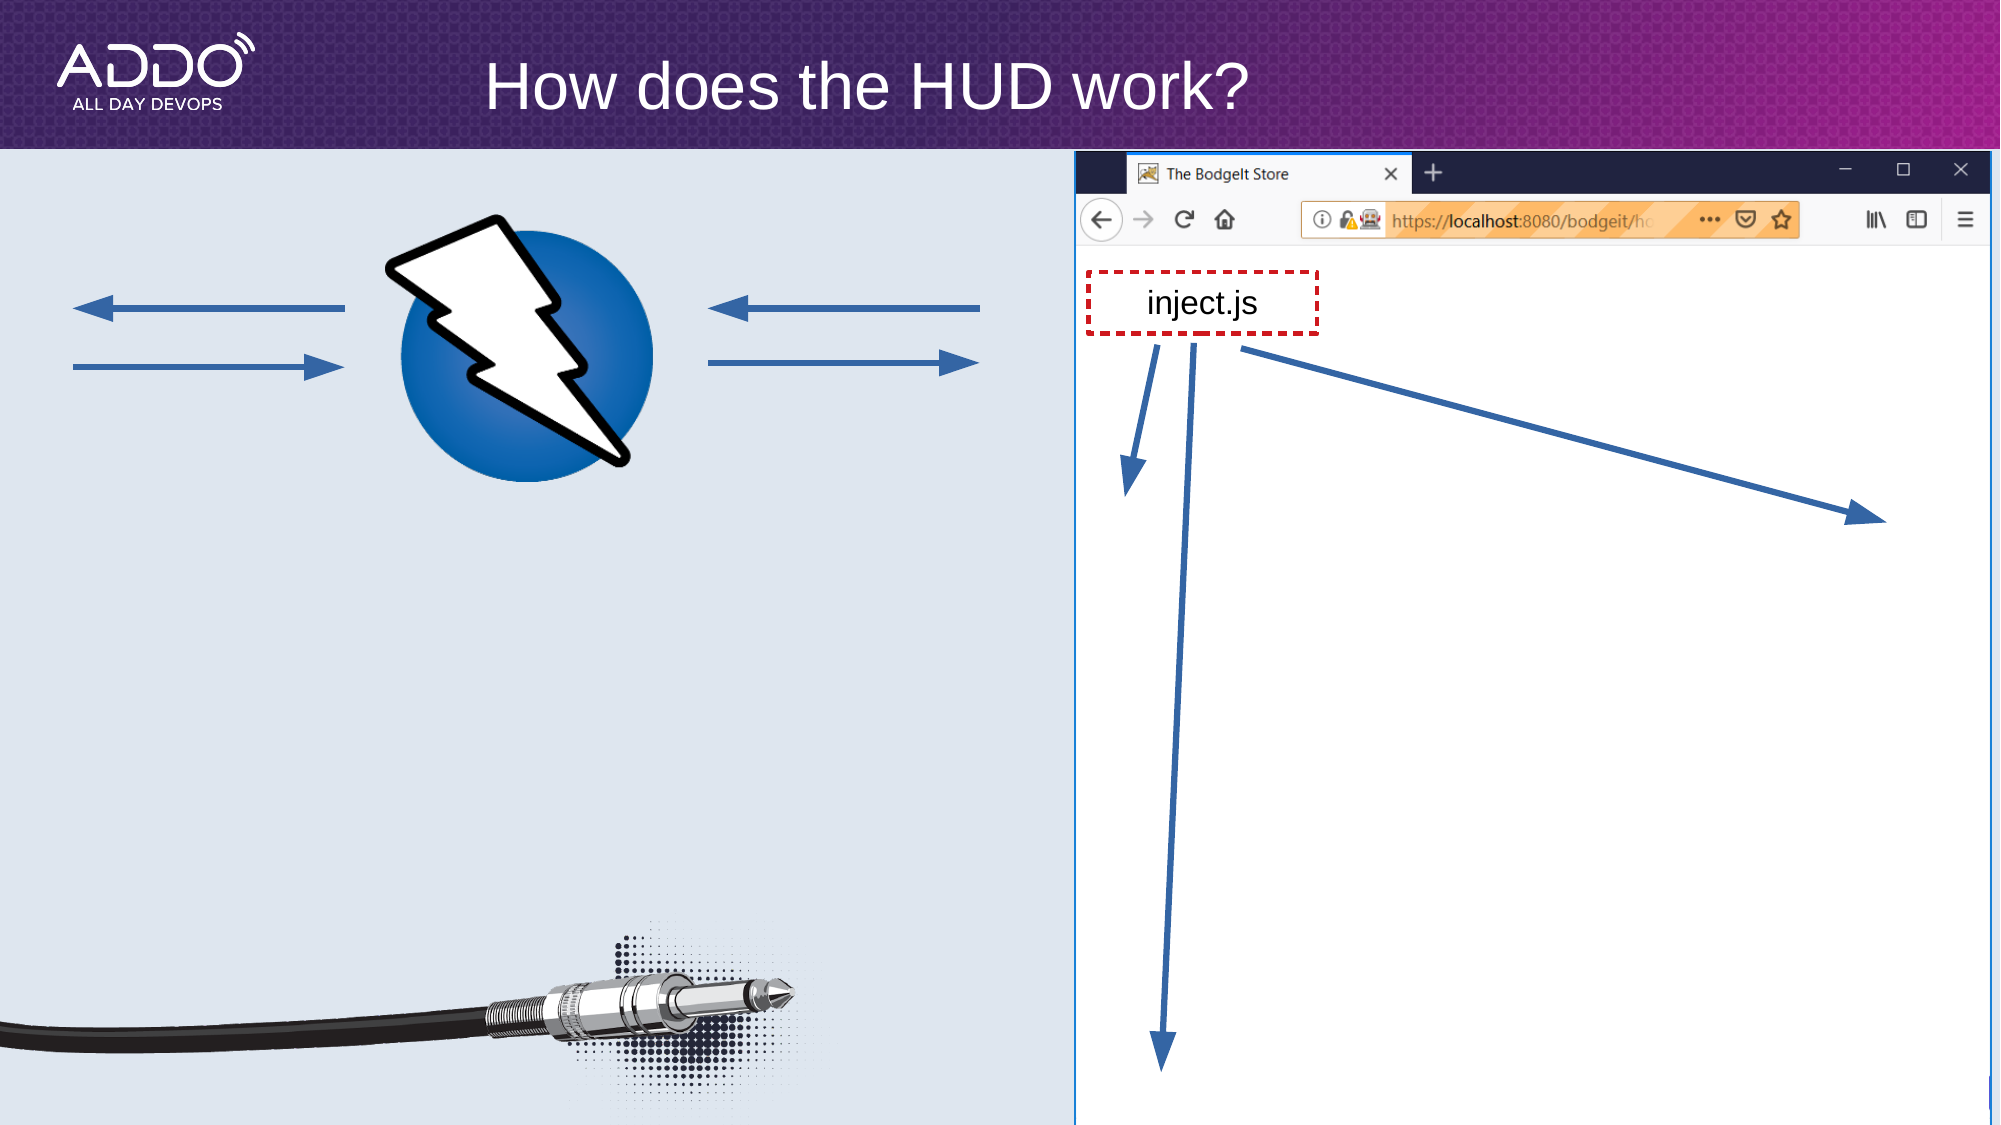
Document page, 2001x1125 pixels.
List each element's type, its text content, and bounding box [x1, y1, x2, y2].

picture [384, 213, 654, 483]
title How does the HUD work? [484, 19, 1946, 153]
picture [1074, 151, 1992, 1125]
text_box [1077, 246, 1989, 1125]
text_box inject.js [1088, 272, 1318, 334]
picture [57, 32, 255, 110]
